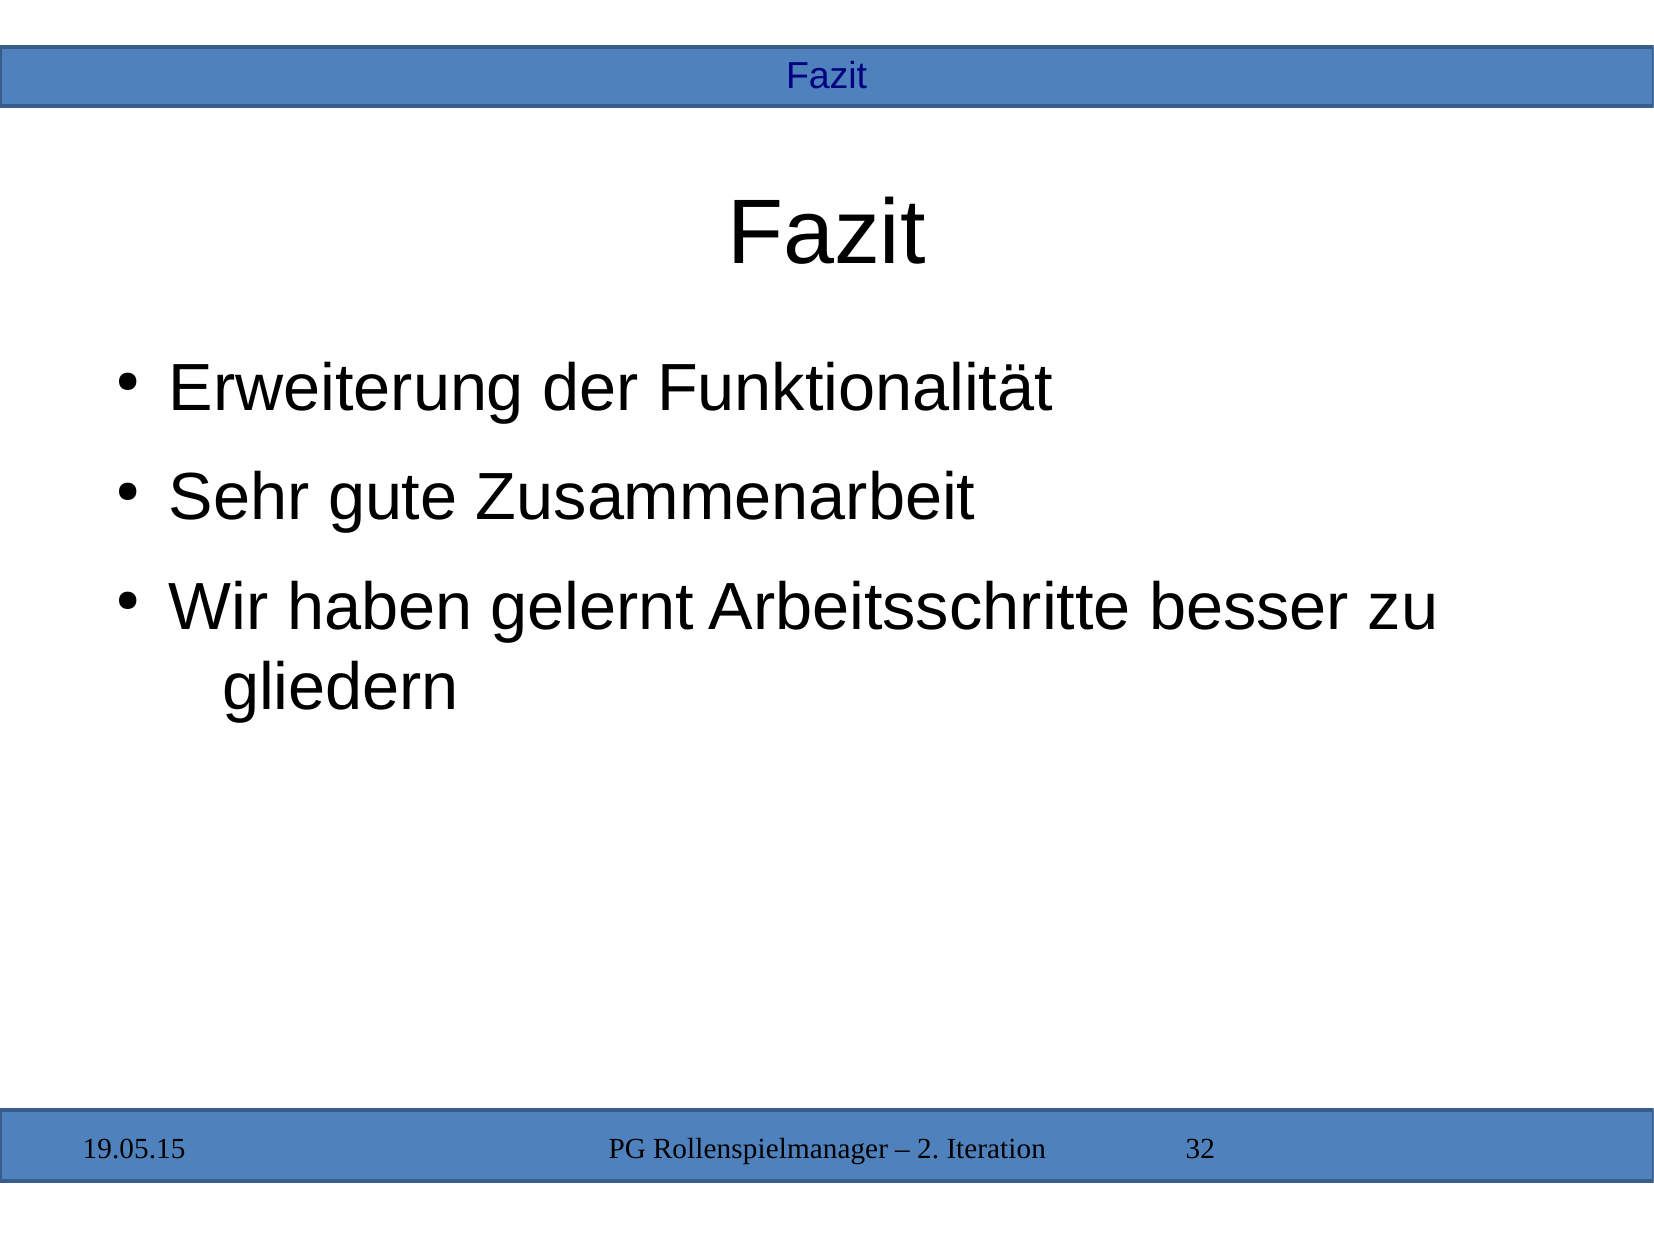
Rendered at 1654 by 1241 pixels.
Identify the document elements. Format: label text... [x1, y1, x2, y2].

text_box 19.05.15 [82, 1129, 468, 1216]
text_box [1185, 1129, 1571, 1216]
text_box Fazit [0, 47, 1654, 105]
title Fazit [82, 123, 1571, 331]
text_box PG Rollenspielmanager – 2. Iteration [565, 1129, 1090, 1216]
list Erweiterung der Funktionalität Sehr gute Zusammenarbeit Wir haben gelernt Arbeitsschritte besser zu gliedern [80, 343, 1536, 1063]
